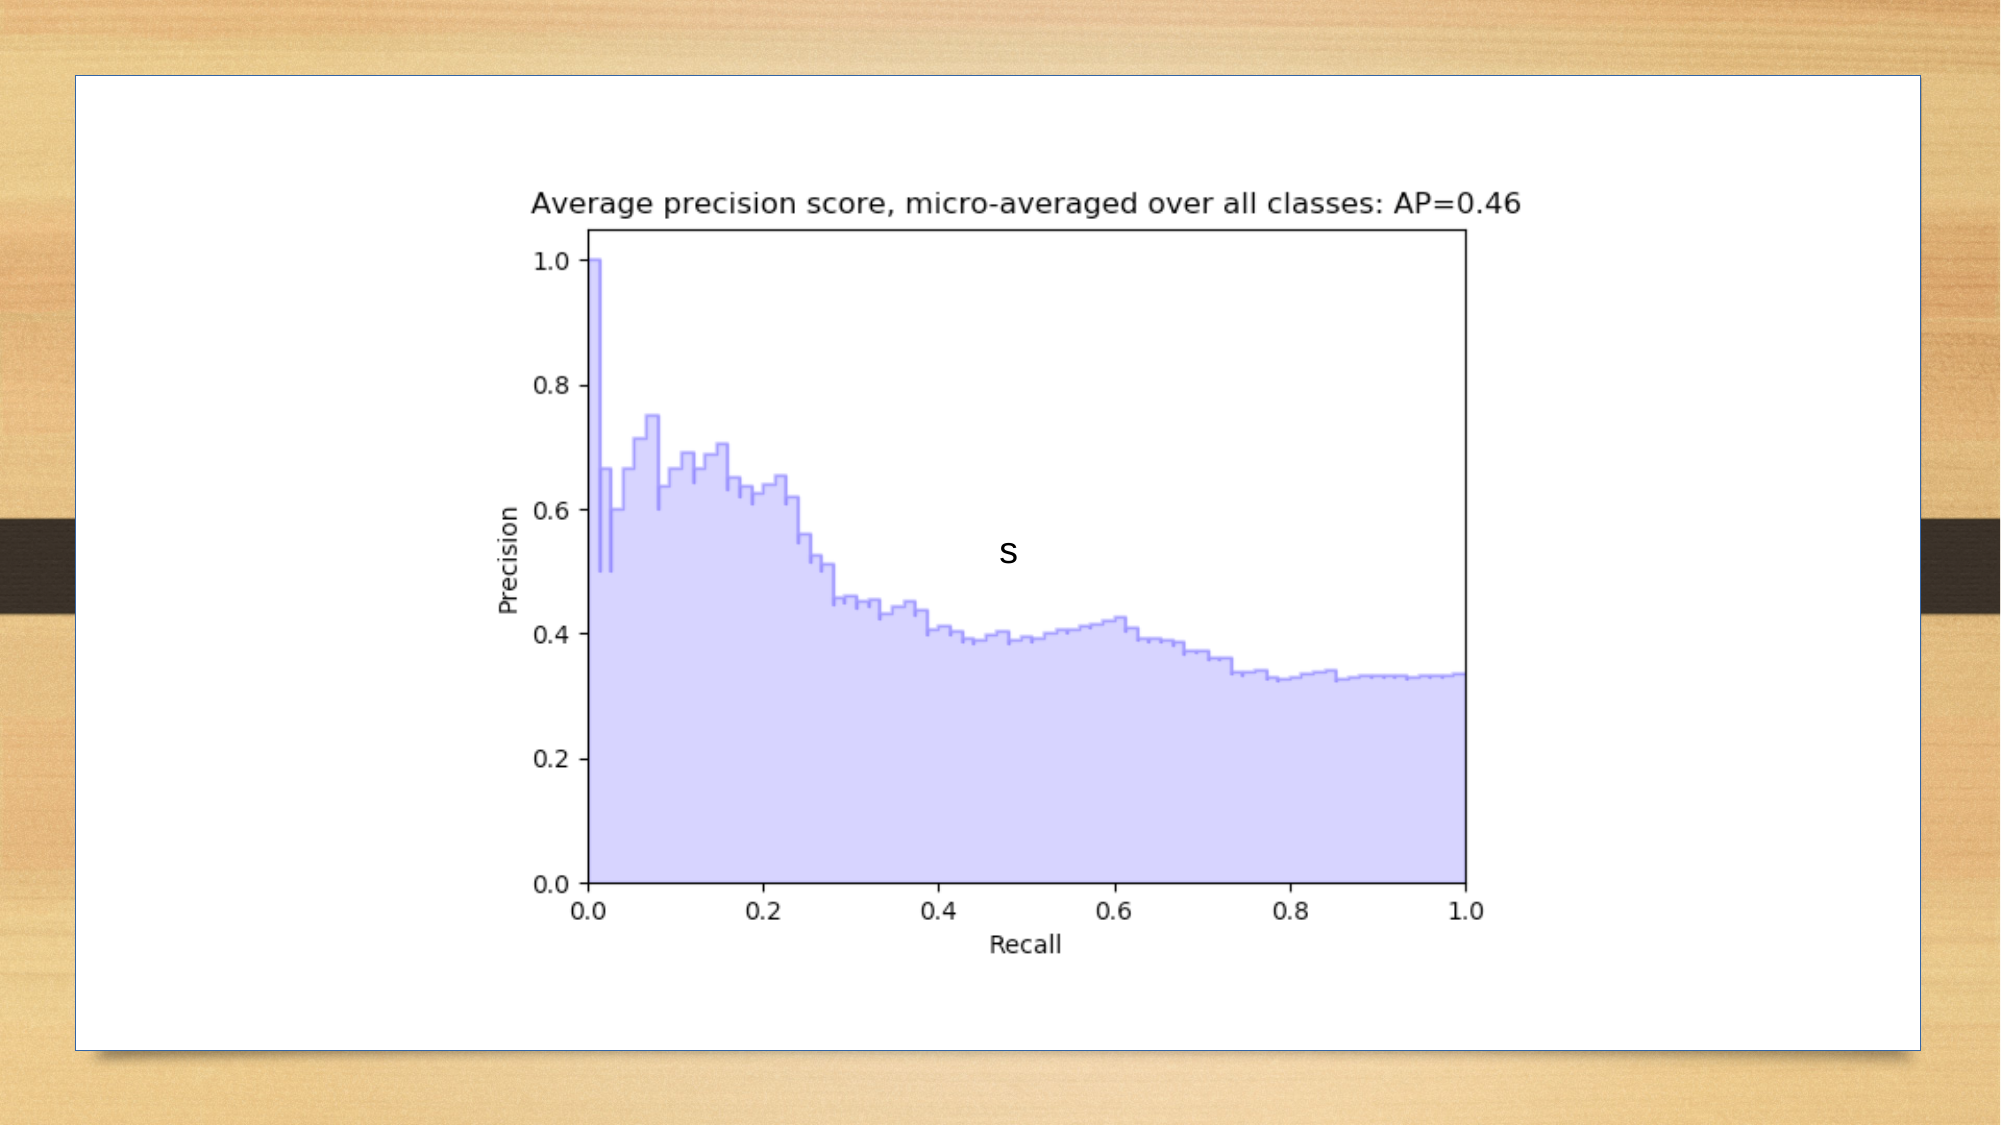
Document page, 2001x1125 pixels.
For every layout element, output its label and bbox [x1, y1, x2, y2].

text_box [75, 75, 1921, 1051]
picture [0, 0, 2001, 1125]
